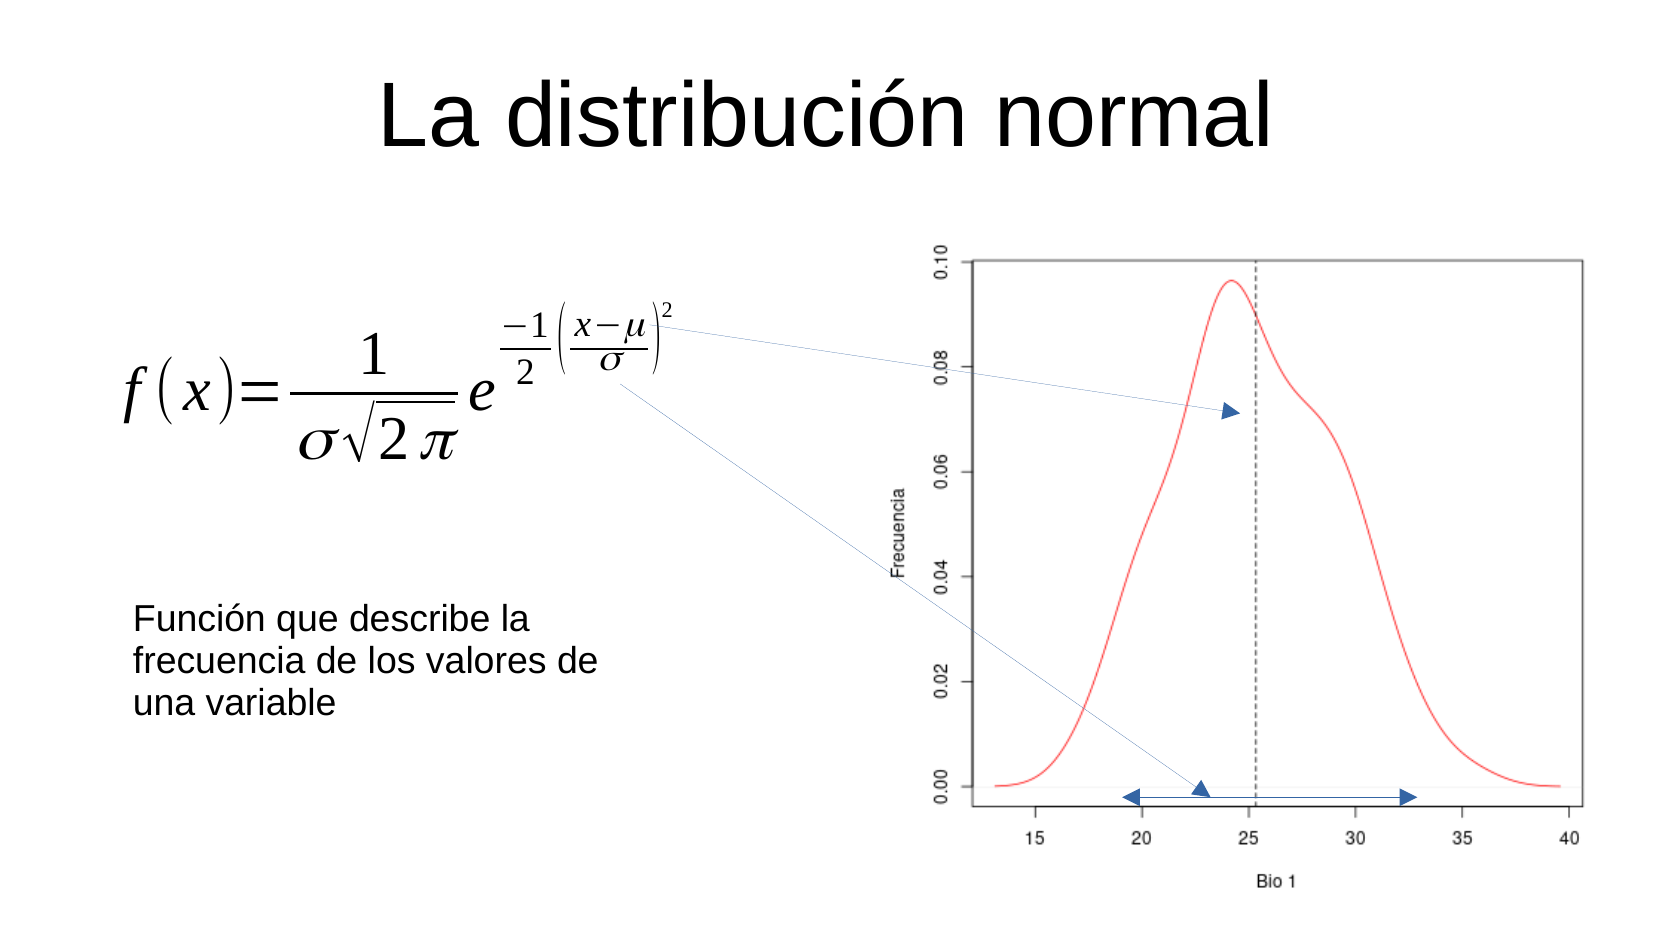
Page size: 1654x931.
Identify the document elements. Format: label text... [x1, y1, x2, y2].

text_box Función que describe la frecuencia de los valores de una variable [118, 590, 680, 732]
picture [885, 173, 1628, 916]
title La distribución normal [82, 37, 1571, 193]
chart [114, 297, 680, 473]
